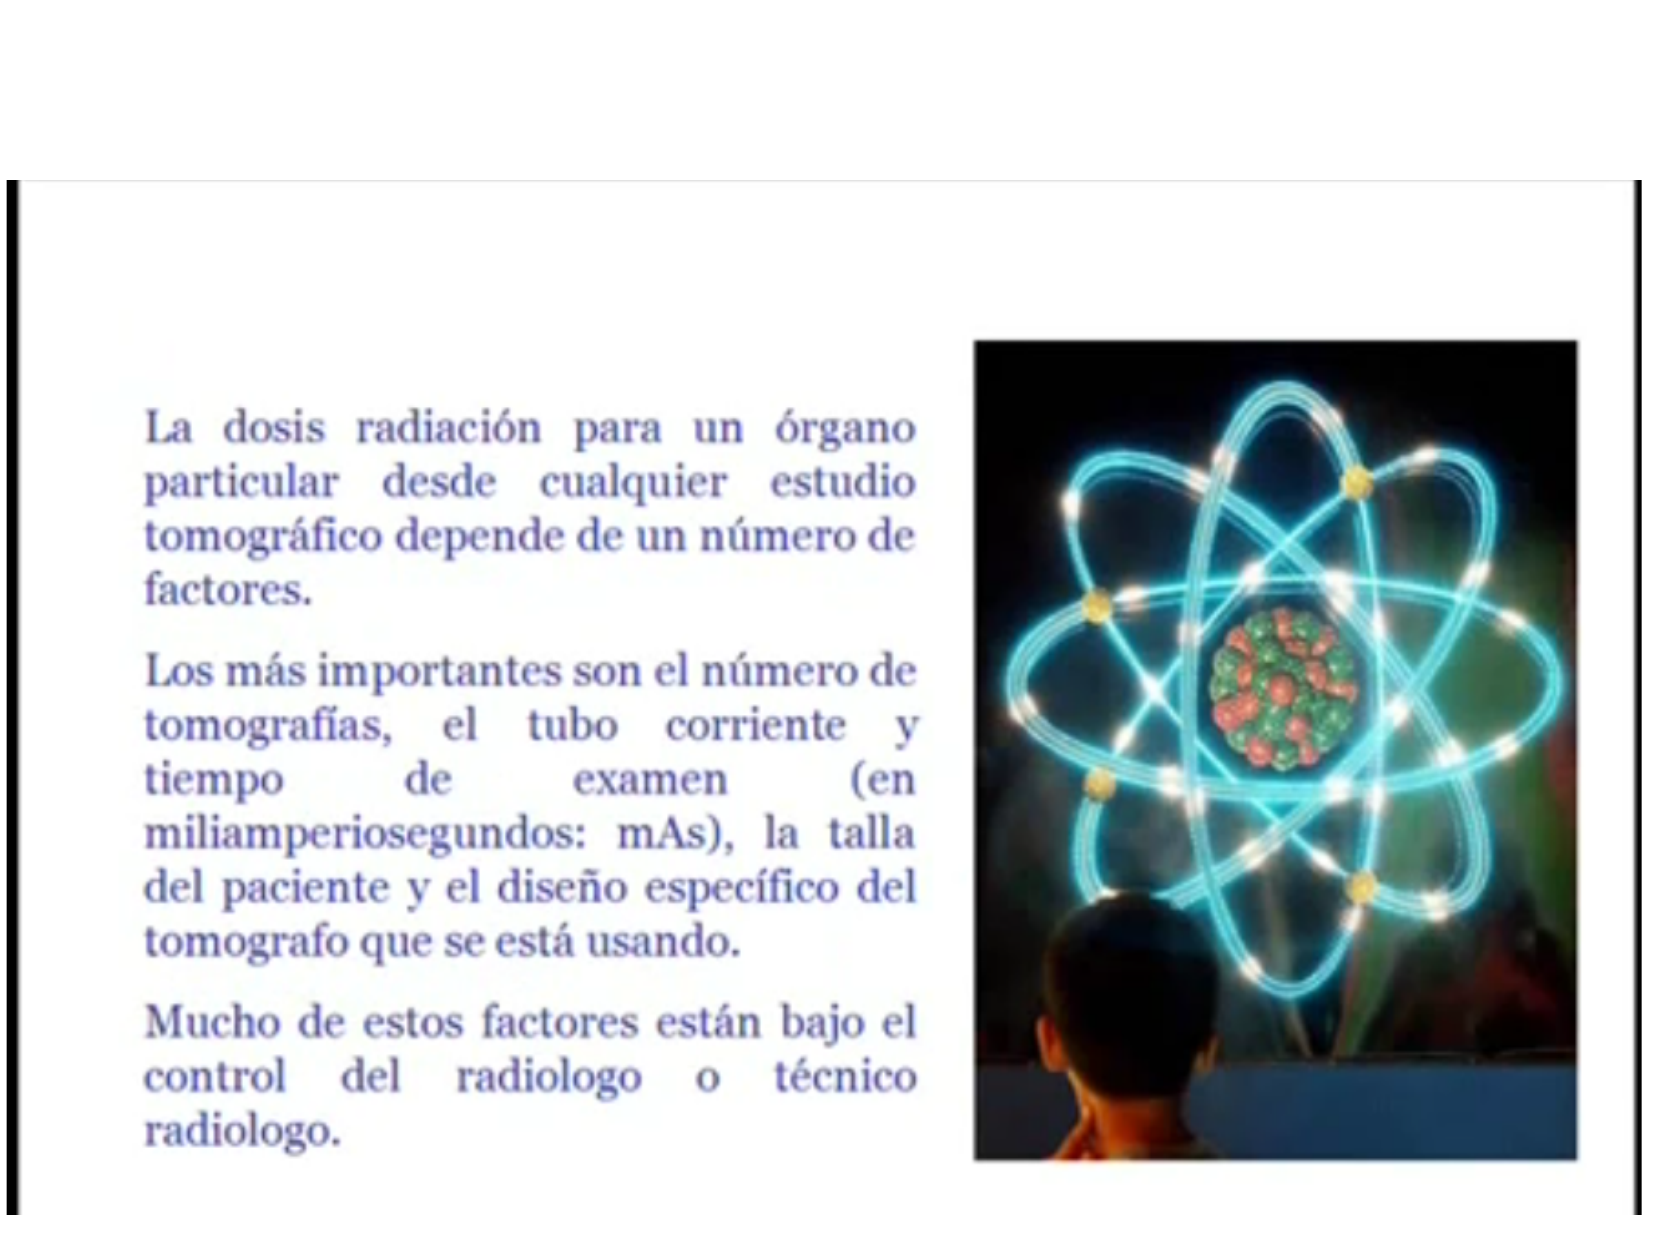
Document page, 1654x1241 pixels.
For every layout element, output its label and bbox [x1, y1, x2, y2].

picture [6, 180, 1642, 1215]
